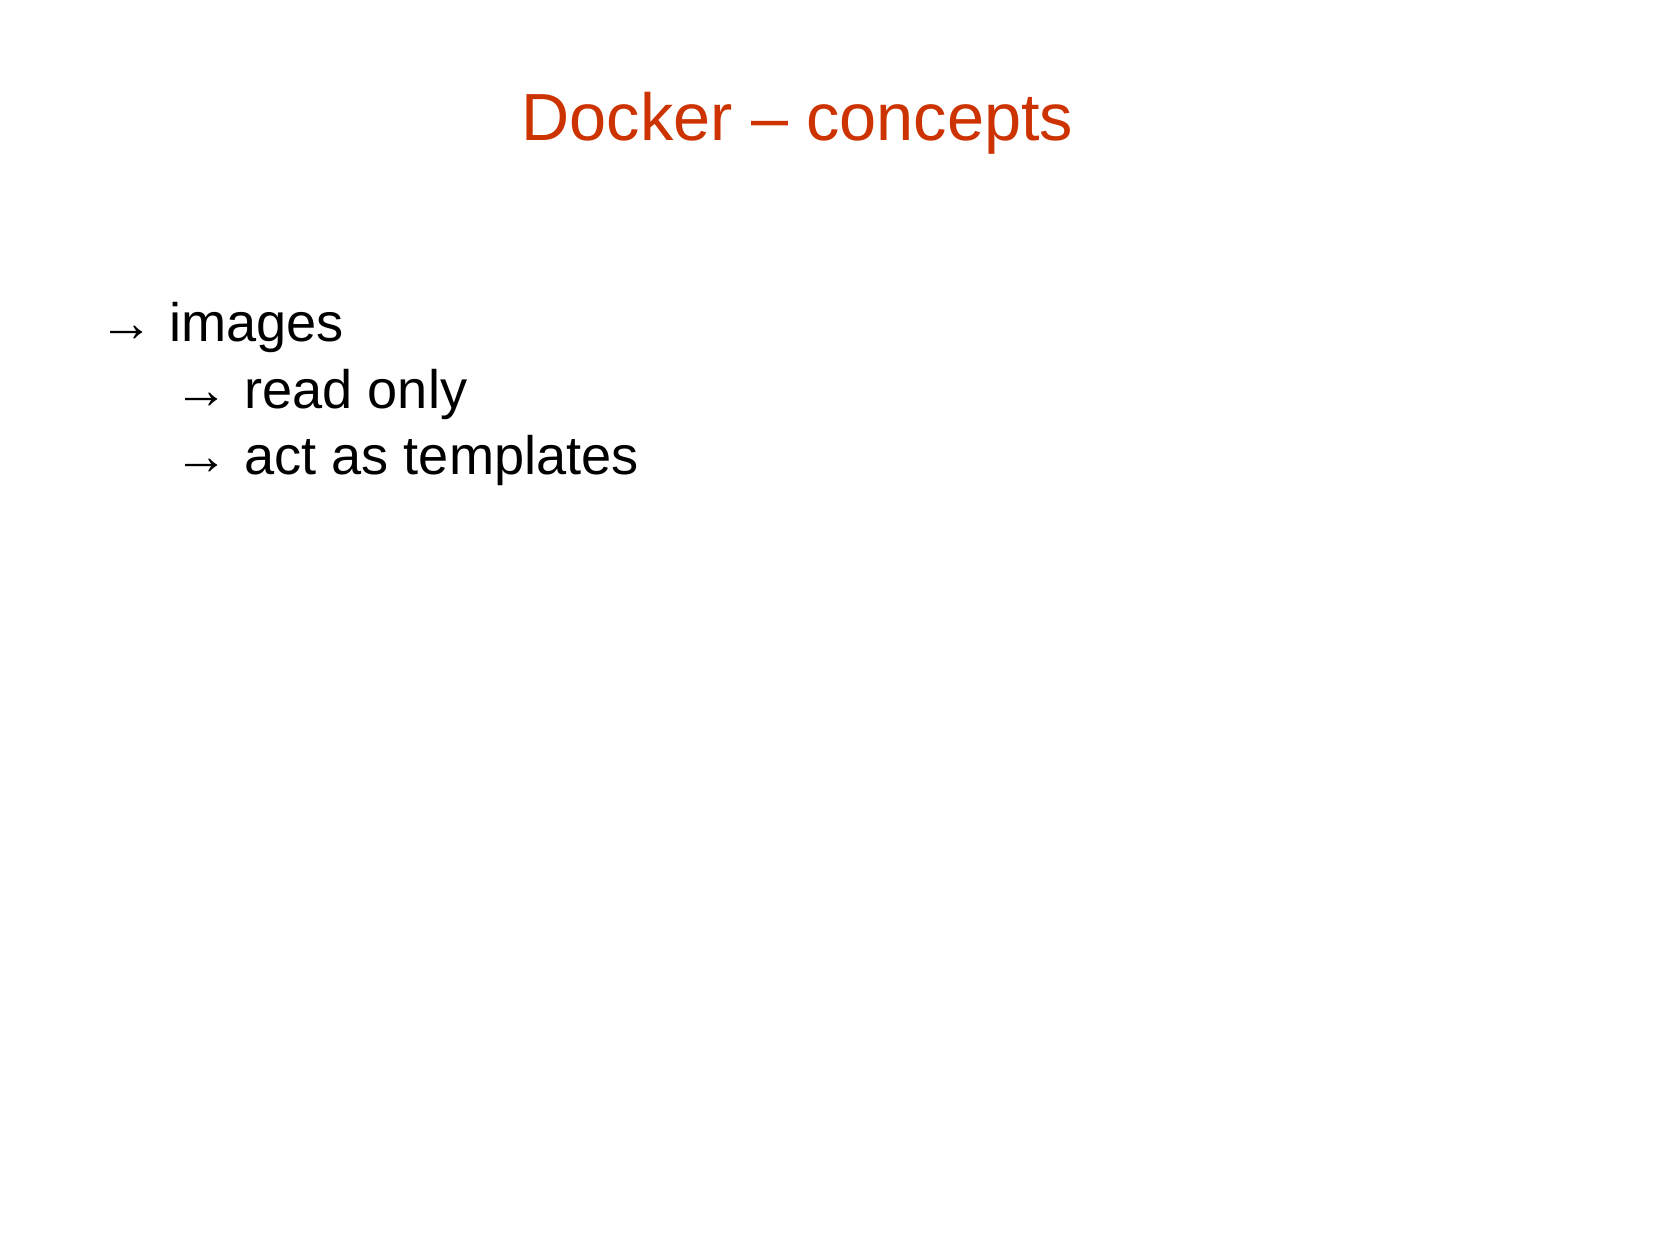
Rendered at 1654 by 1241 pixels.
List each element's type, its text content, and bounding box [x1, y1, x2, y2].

text_box → images → read only → act as templates [85, 285, 1114, 916]
text_box Docker – concepts [506, 72, 1147, 166]
